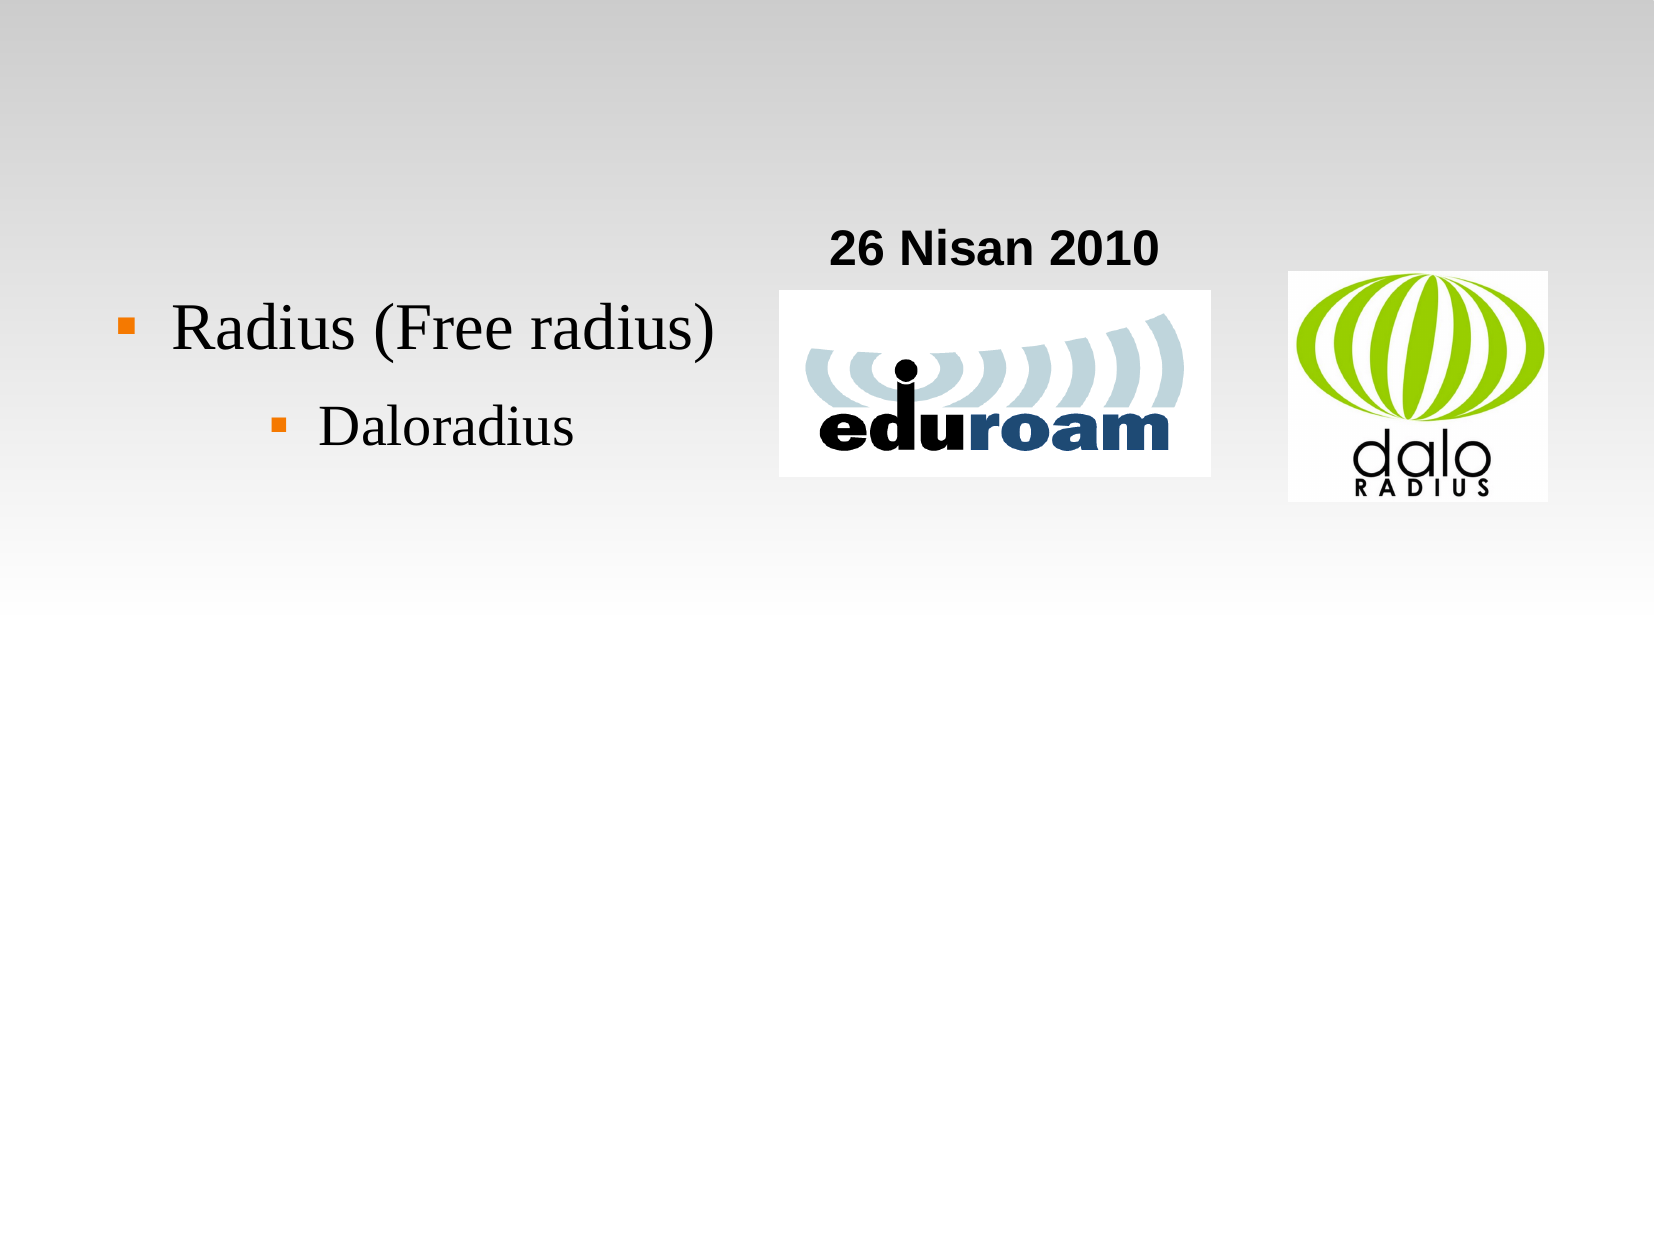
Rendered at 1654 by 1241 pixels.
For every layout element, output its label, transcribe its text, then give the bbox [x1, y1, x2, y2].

list Radius (Free radius) Daloradius [82, 290, 1571, 1134]
picture [779, 290, 1211, 477]
text_box 26 Nisan 2010 [814, 212, 1193, 284]
picture [1288, 271, 1548, 502]
